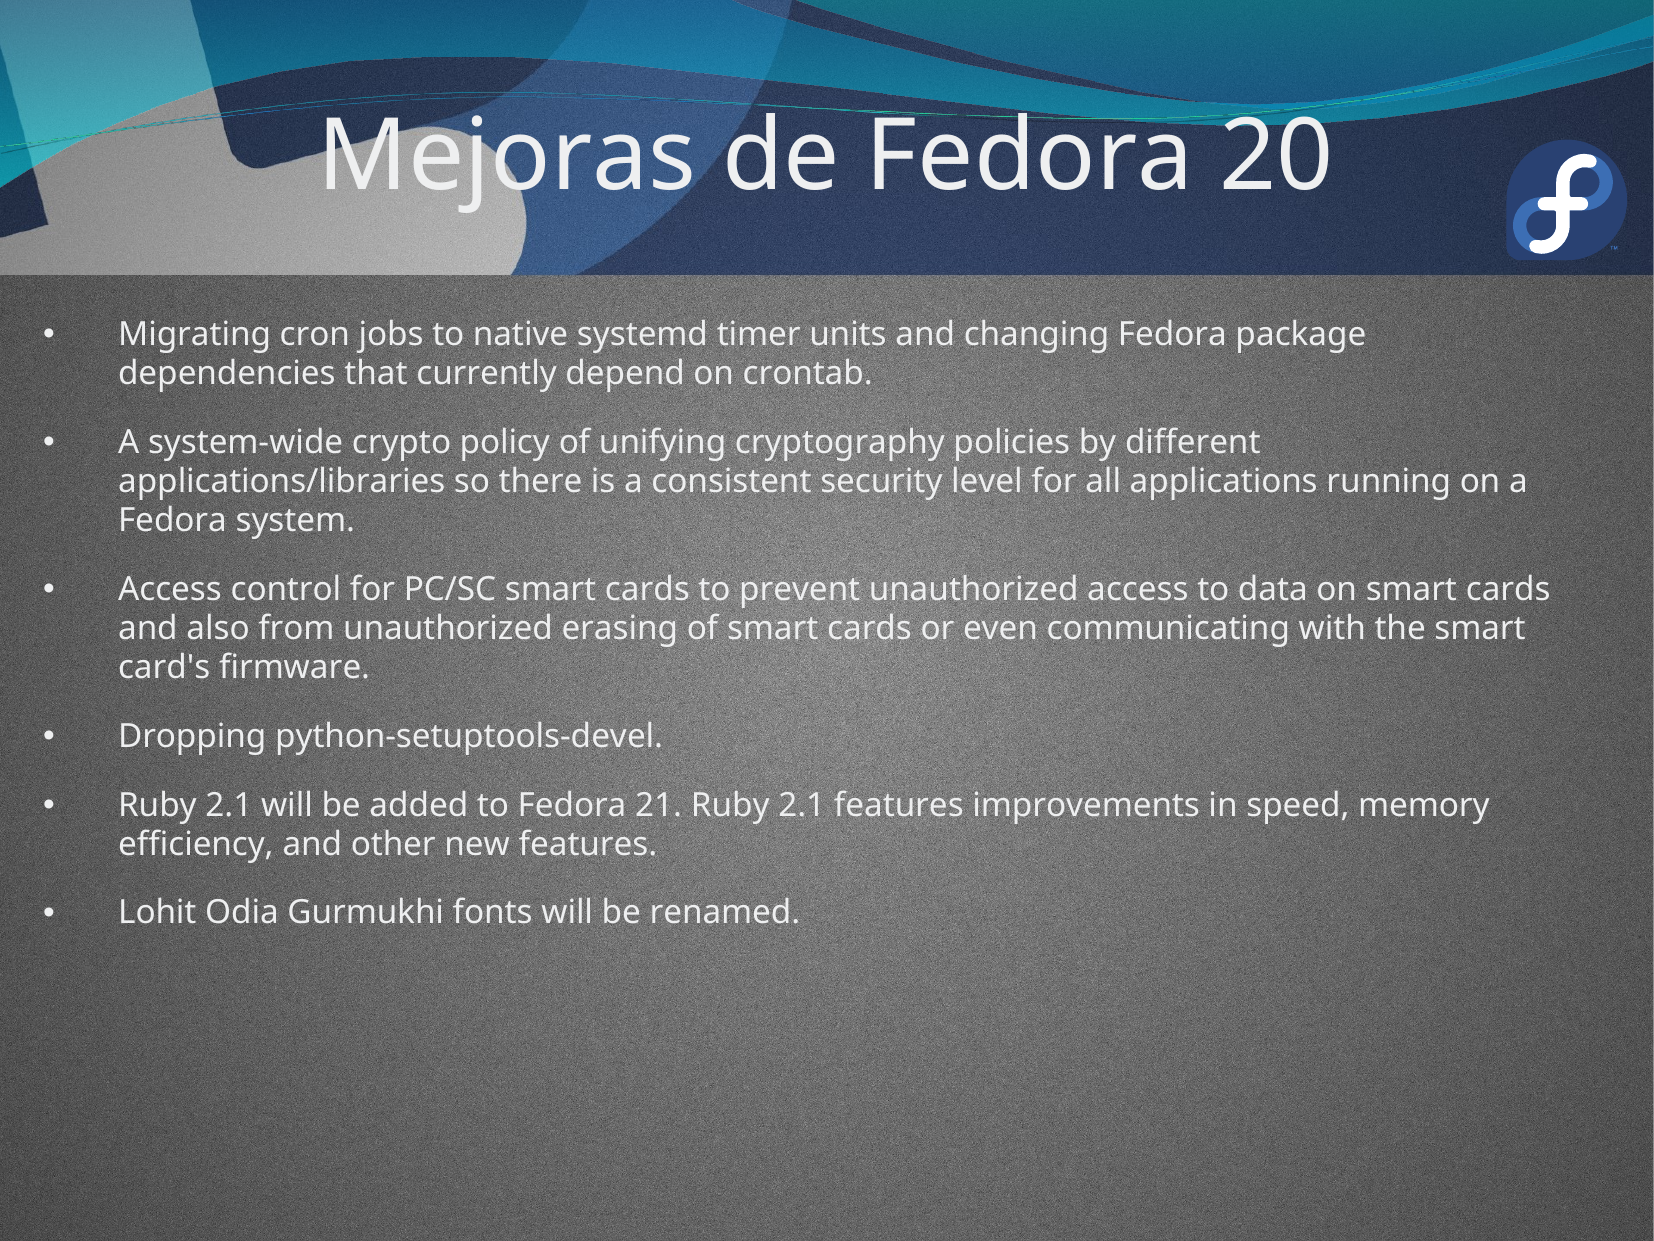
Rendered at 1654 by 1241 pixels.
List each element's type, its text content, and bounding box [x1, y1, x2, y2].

text_box Migrating cron jobs to native systemd timer units and changing Fedora package dependencies that currently depend on crontab. A system-wide crypto policy of unifying cryptography policies by different applications/libraries so there is a consistent security level for all applications running on a Fedora system. Access control for PC/SC smart cards to prevent unauthorized access to data on smart cards and also from unauthorized erasing of smart cards or even communicating with the smart card's firmware. Dropping python-setuptools-devel. Ruby 2.1 will be added to Fedora 21. Ruby 2.1 features improvements in speed, memory efficiency, and other new features. Lohit Odia Gurmukhi fonts will be renamed. [23, 312, 1583, 1152]
picture [0, 0, 1654, 1241]
text_box Mejoras de Fedora 20 [82, 49, 1571, 257]
